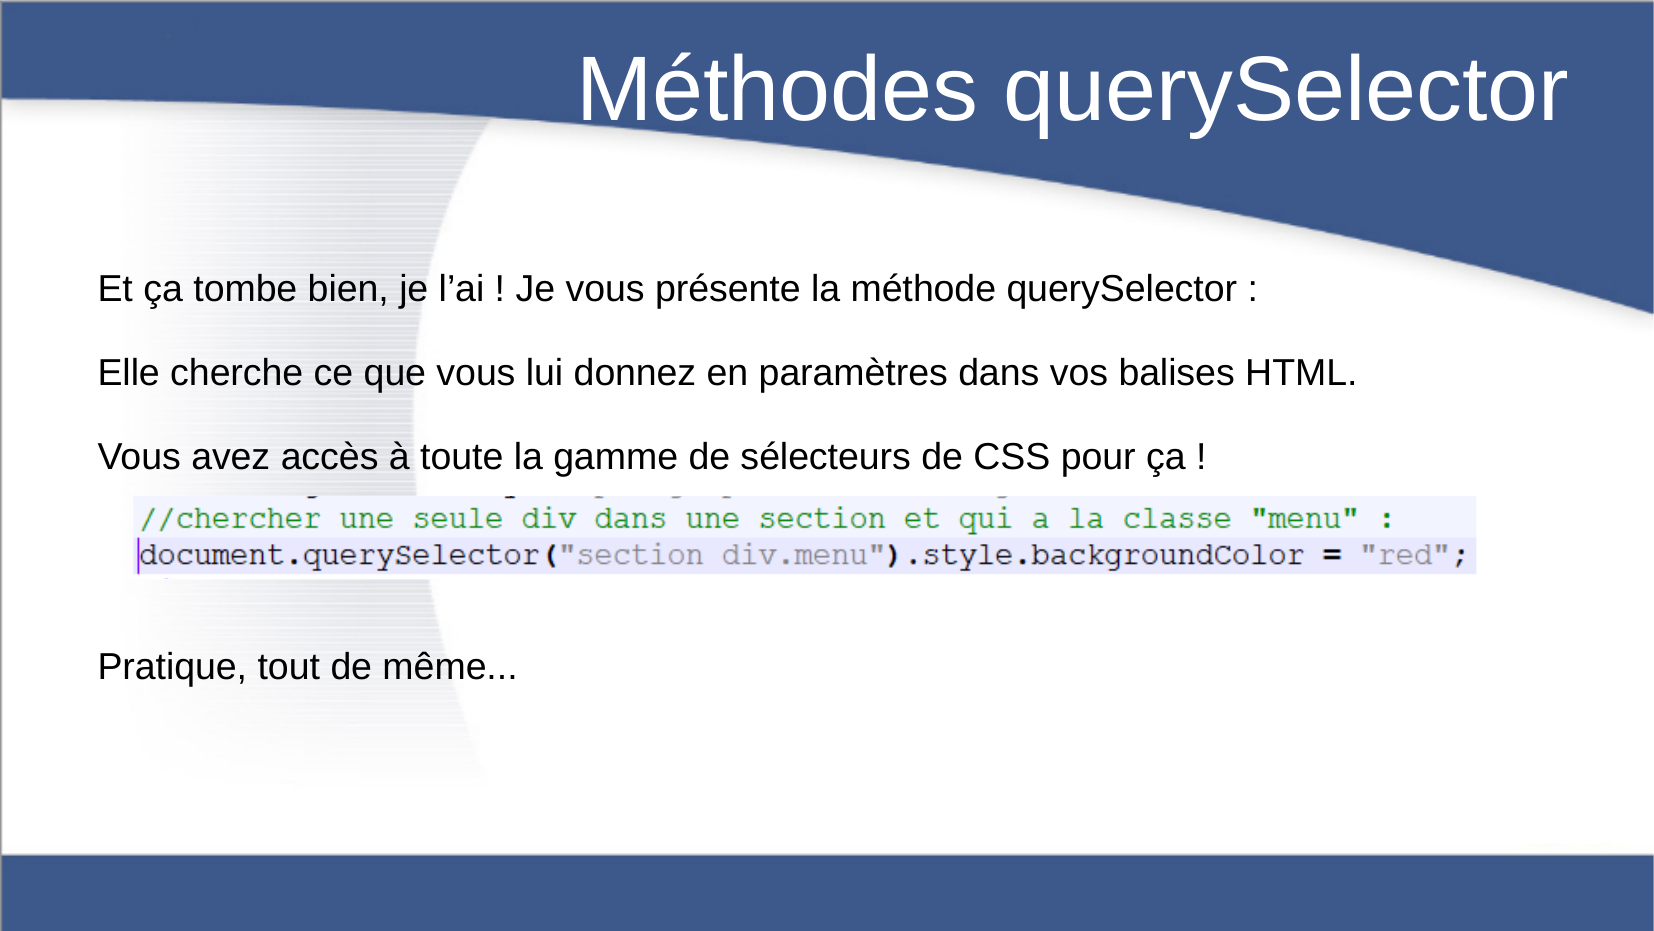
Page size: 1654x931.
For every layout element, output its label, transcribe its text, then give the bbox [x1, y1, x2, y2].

title Méthodes querySelector [82, 37, 1571, 193]
picture [0, 0, 1654, 931]
text_box Et ça tombe bien, je l’ai ! Je vous présente la méthode querySelector : Elle cherche ce que vous lui donnez en paramètres dans vos balises HTML. Vous avez accès à toute la gamme de sélecteurs de CSS pour ça ! Pratique, tout de même... [82, 259, 1548, 779]
